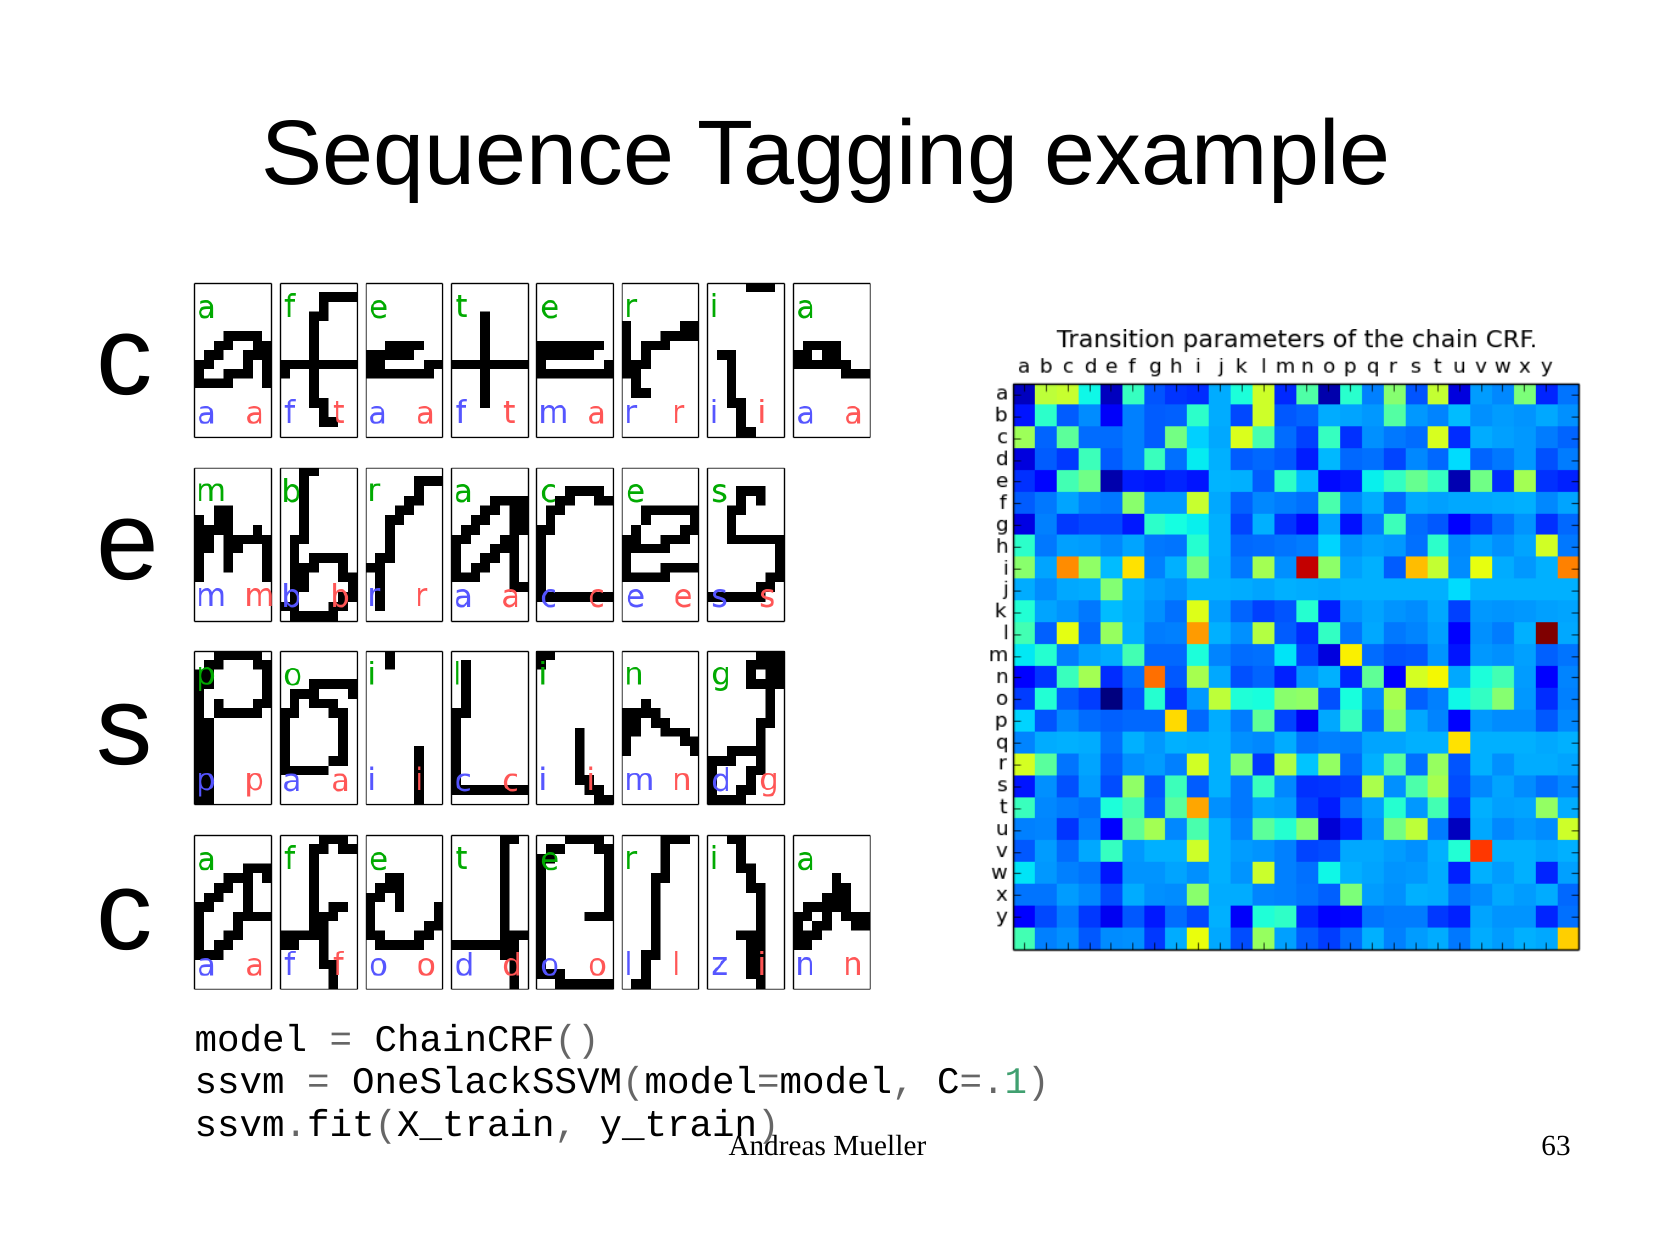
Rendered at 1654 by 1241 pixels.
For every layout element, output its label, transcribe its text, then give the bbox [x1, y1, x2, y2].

title Sequence Tagging example [82, 49, 1571, 257]
text_box s [81, 655, 202, 796]
text_box c [81, 840, 202, 981]
text_box model = ChainCRF() ssvm = OneSlackSSVM(model=model, C=.1) ssvm.fit(X_train, y_train) [194, 1020, 1654, 1192]
text_box e [81, 470, 202, 611]
text_box c [81, 285, 202, 426]
picture [990, 329, 1581, 952]
picture [193, 282, 871, 991]
